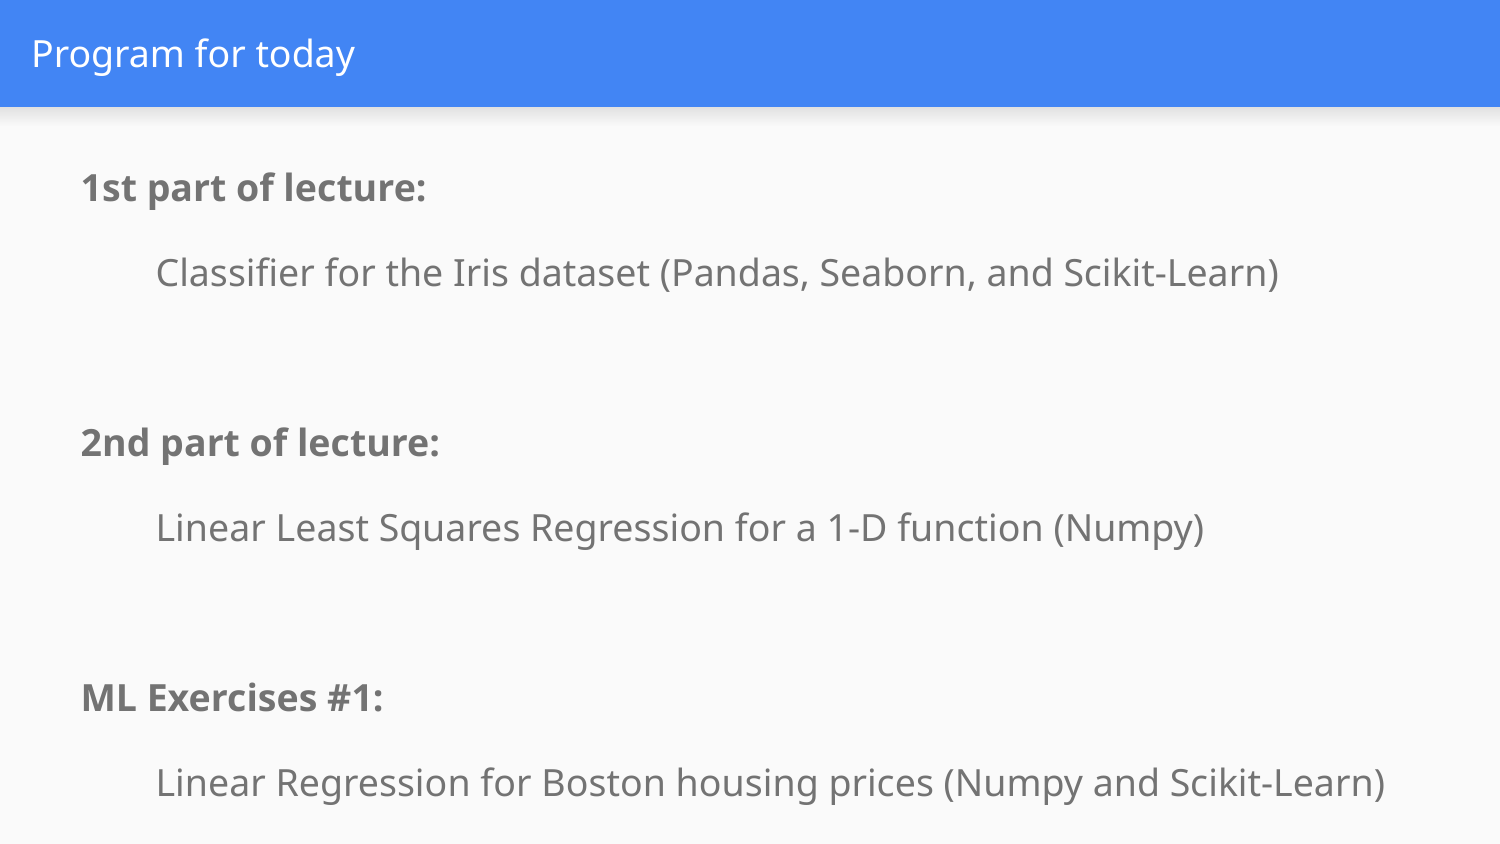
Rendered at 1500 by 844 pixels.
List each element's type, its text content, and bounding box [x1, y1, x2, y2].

list 1st part of lecture: Classifier for the Iris dataset (Pandas, Seaborn, and Scikit-Learn) 2nd part of lecture: Linear Least Squares Regression for a 1-D function (Numpy) ML Exercises #1: Linear Regression for Boston housing prices (Numpy and Scikit-Learn) [65, 142, 1500, 672]
title Program for today [16, 2, 1464, 102]
